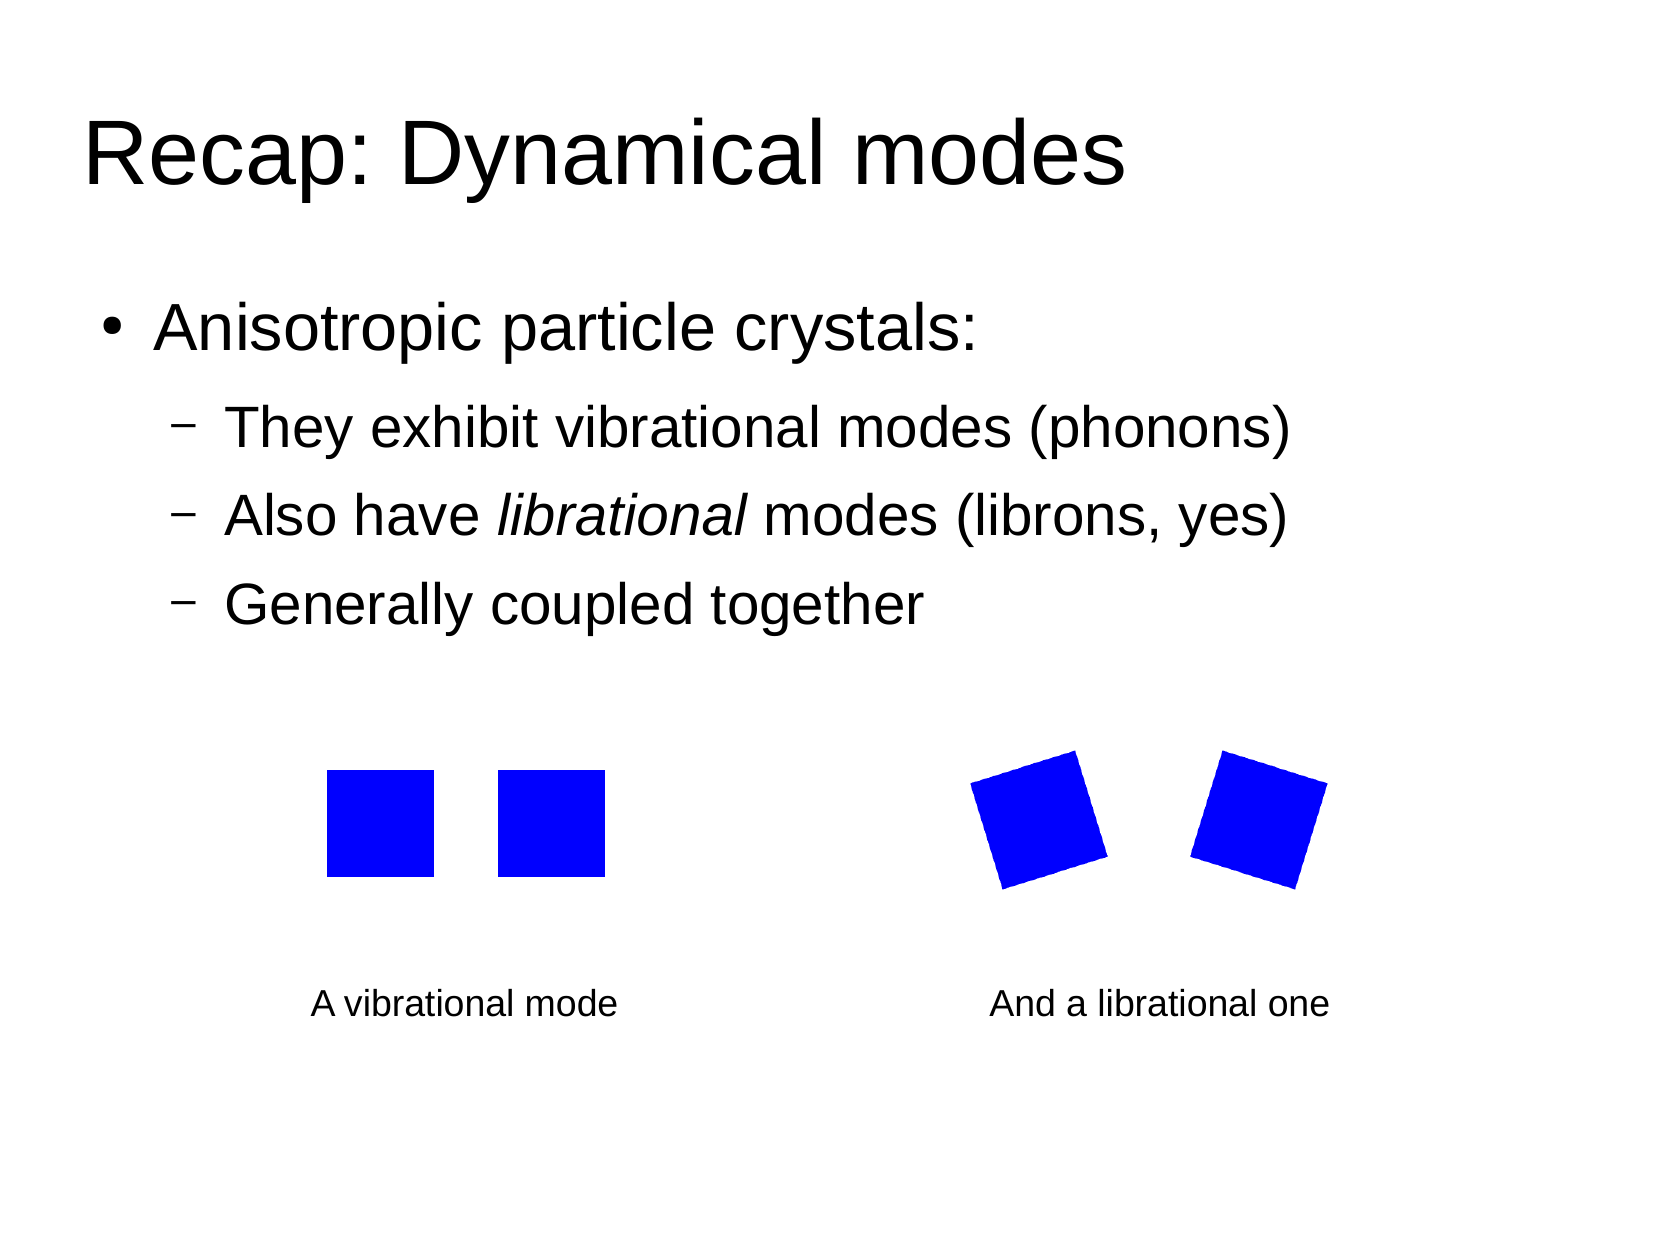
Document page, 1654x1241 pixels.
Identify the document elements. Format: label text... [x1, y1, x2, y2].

picture [855, 732, 1442, 908]
text_box And a librational one [974, 975, 1470, 1032]
title Recap: Dynamical modes [82, 49, 1571, 257]
picture [180, 738, 751, 908]
list Anisotropic particle crystals: They exhibit vibrational modes (phonons) Also have librational modes (librons, yes) Generally coupled together [82, 290, 1571, 1010]
text_box A vibrational mode [295, 975, 671, 1032]
